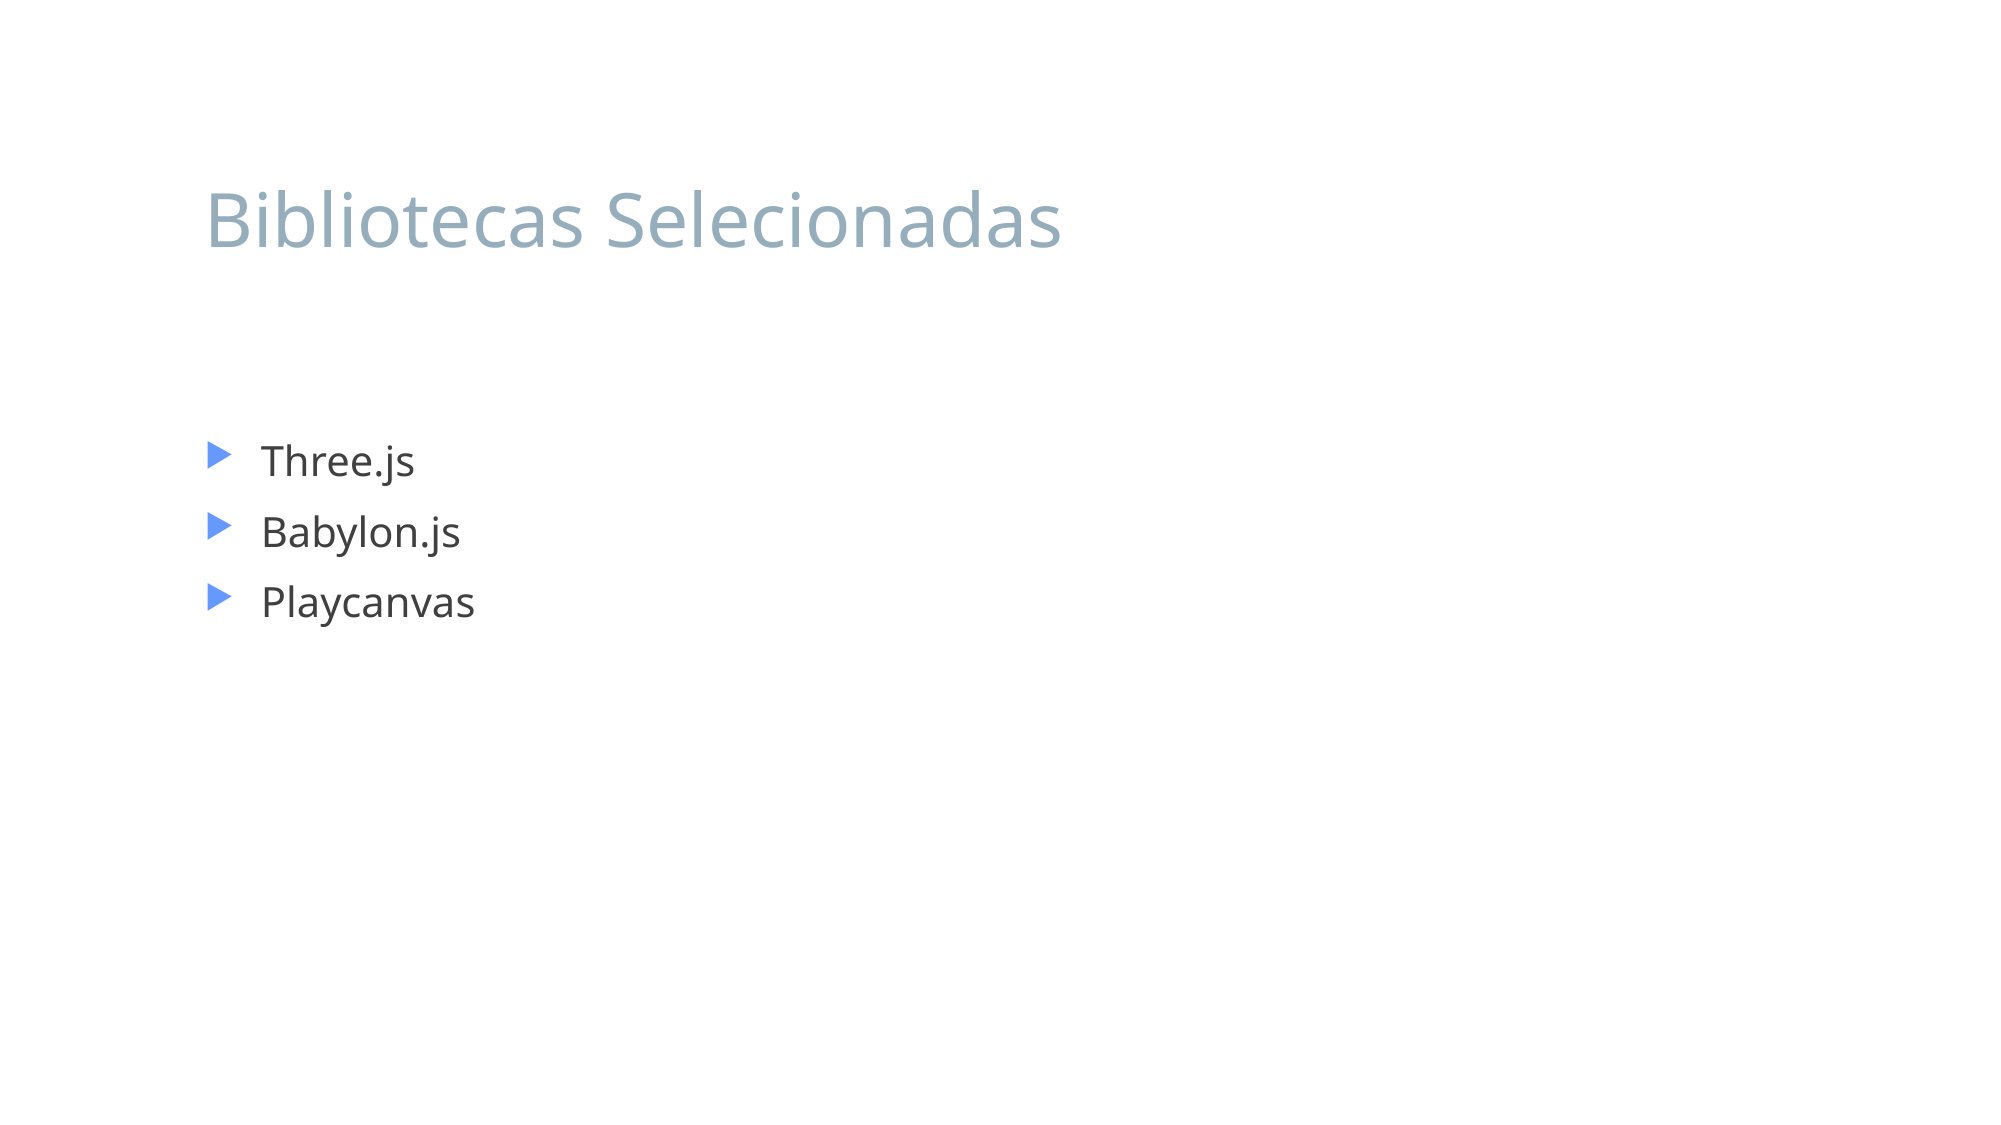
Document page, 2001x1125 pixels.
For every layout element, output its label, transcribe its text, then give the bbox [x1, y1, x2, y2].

list Three.js Babylon.js Playcanvas [189, 427, 1638, 988]
title Bibliotecas Selecionadas [189, 159, 1627, 276]
